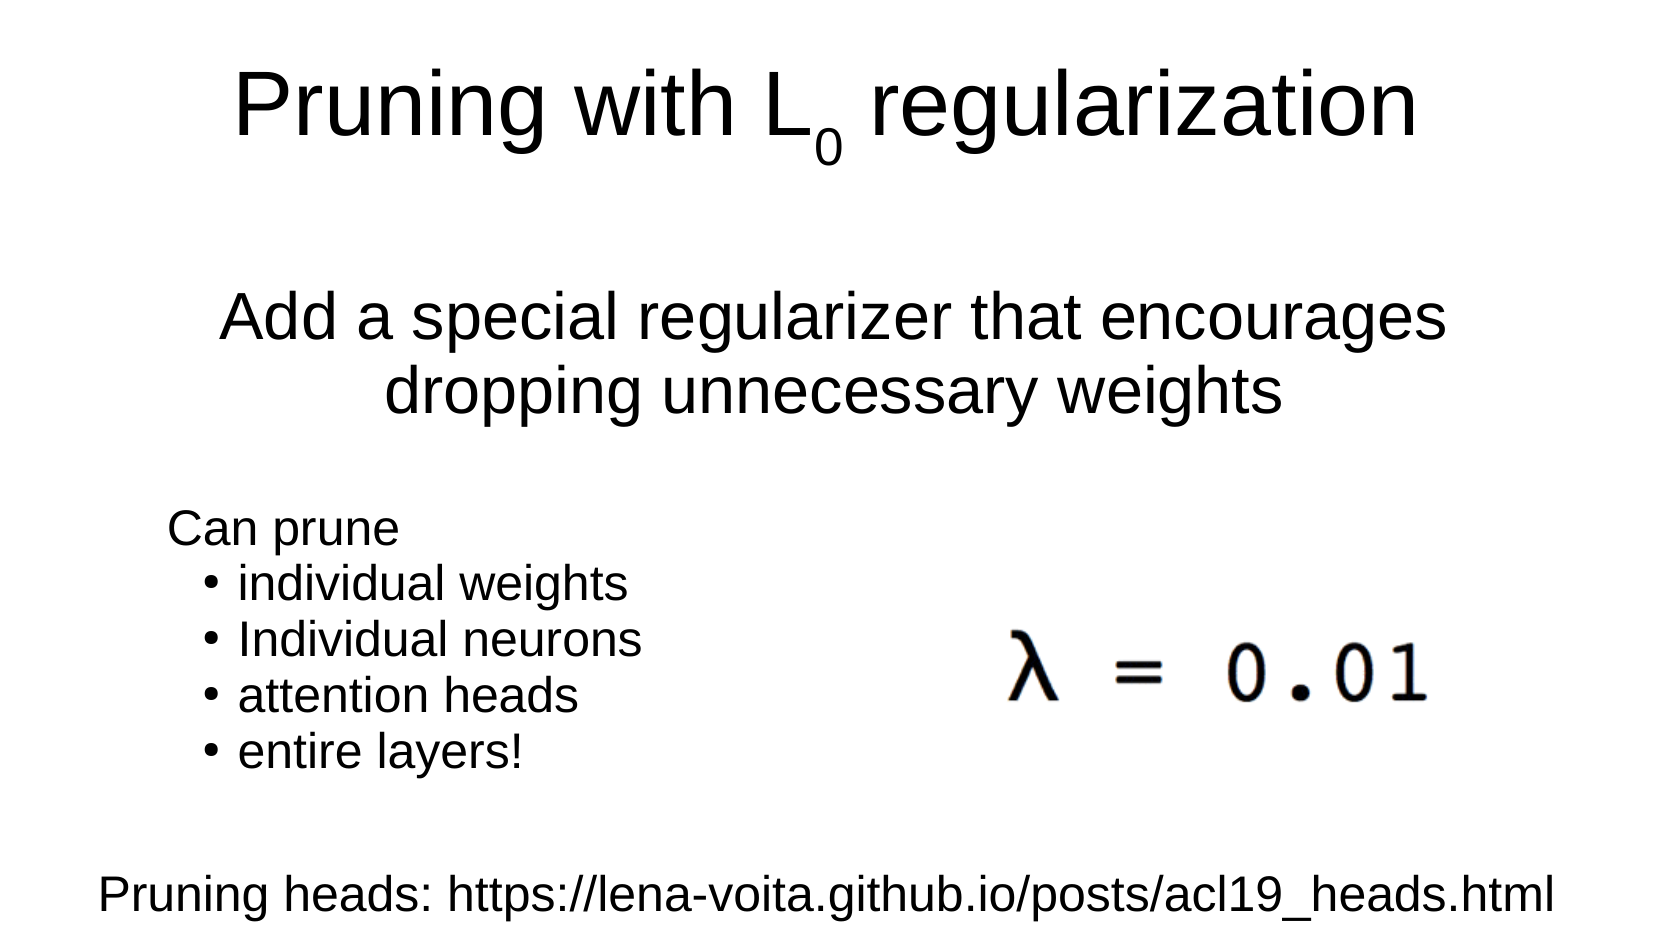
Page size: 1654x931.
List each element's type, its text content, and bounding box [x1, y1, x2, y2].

title Pruning with L0 regularization [82, 37, 1571, 193]
subtitle Add a special regularizer that encourages dropping unnecessary weights [200, 244, 1469, 463]
picture [923, 444, 1518, 858]
text_box Pruning heads: https://lena-voita.github.io/posts/acl19_heads.html [82, 858, 1593, 931]
text_box Can prune individual weights Individual neurons attention heads entire layers! [116, 492, 856, 787]
